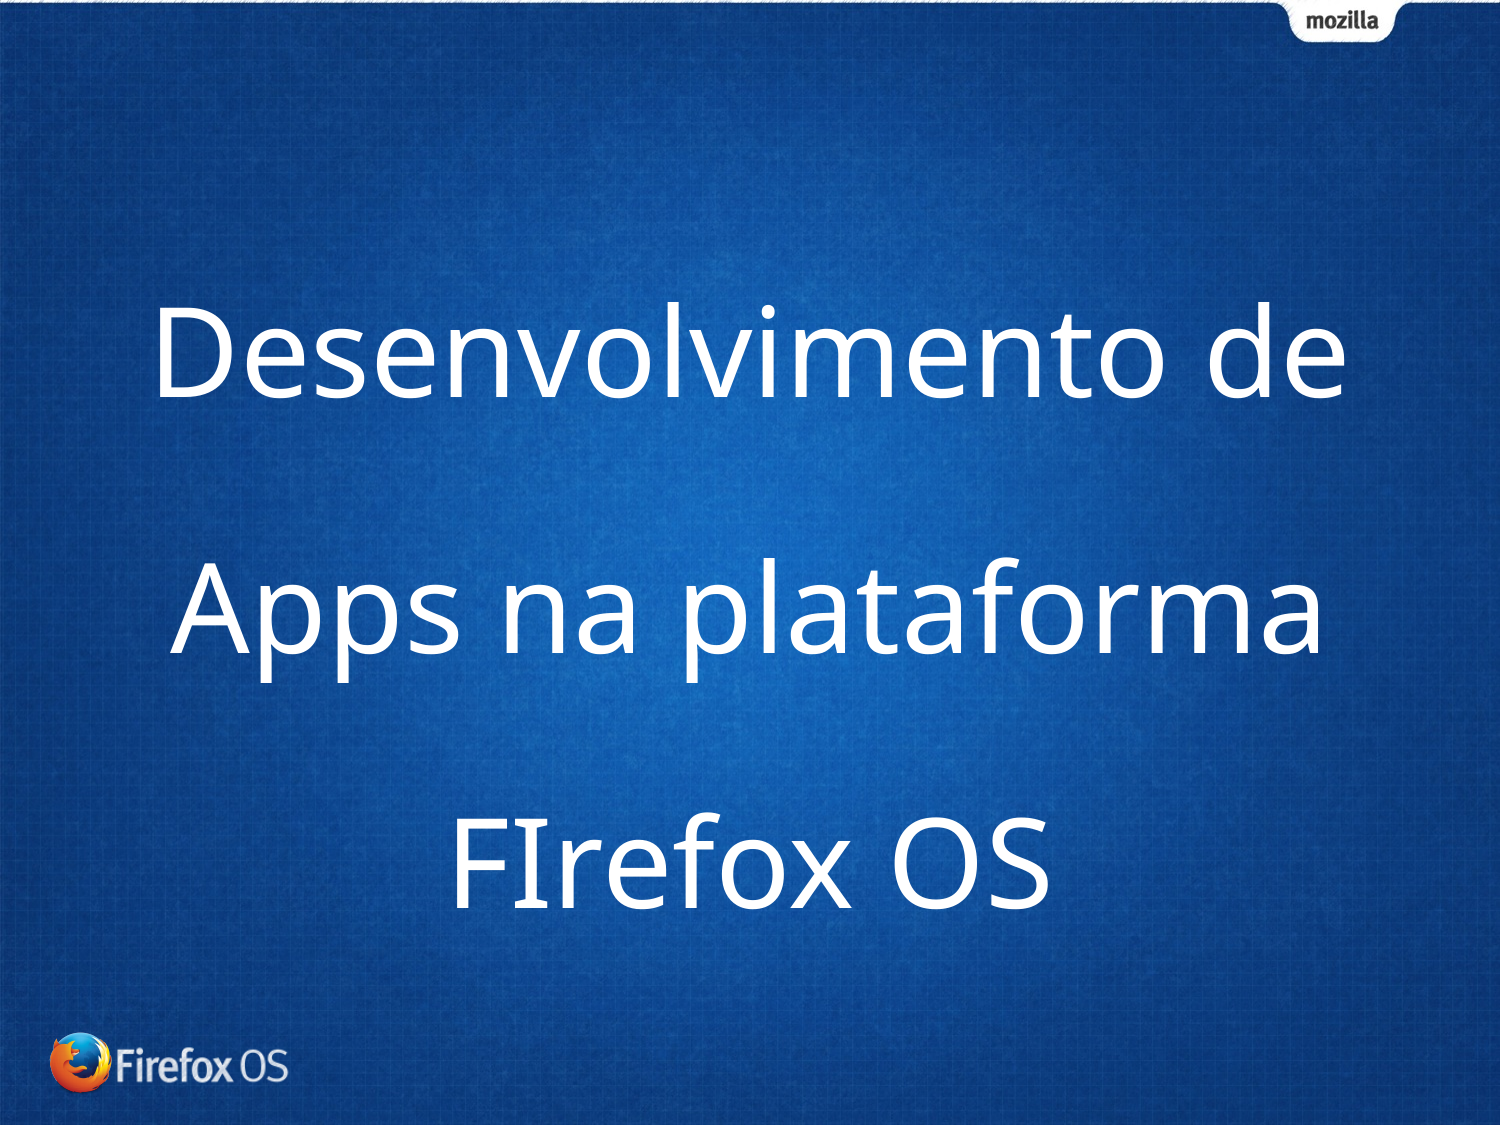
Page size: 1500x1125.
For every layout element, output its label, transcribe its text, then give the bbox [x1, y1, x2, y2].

subtitle Desenvolvimento de Apps na plataforma FIrefox OS [75, 222, 1425, 903]
picture [0, 0, 1500, 1125]
